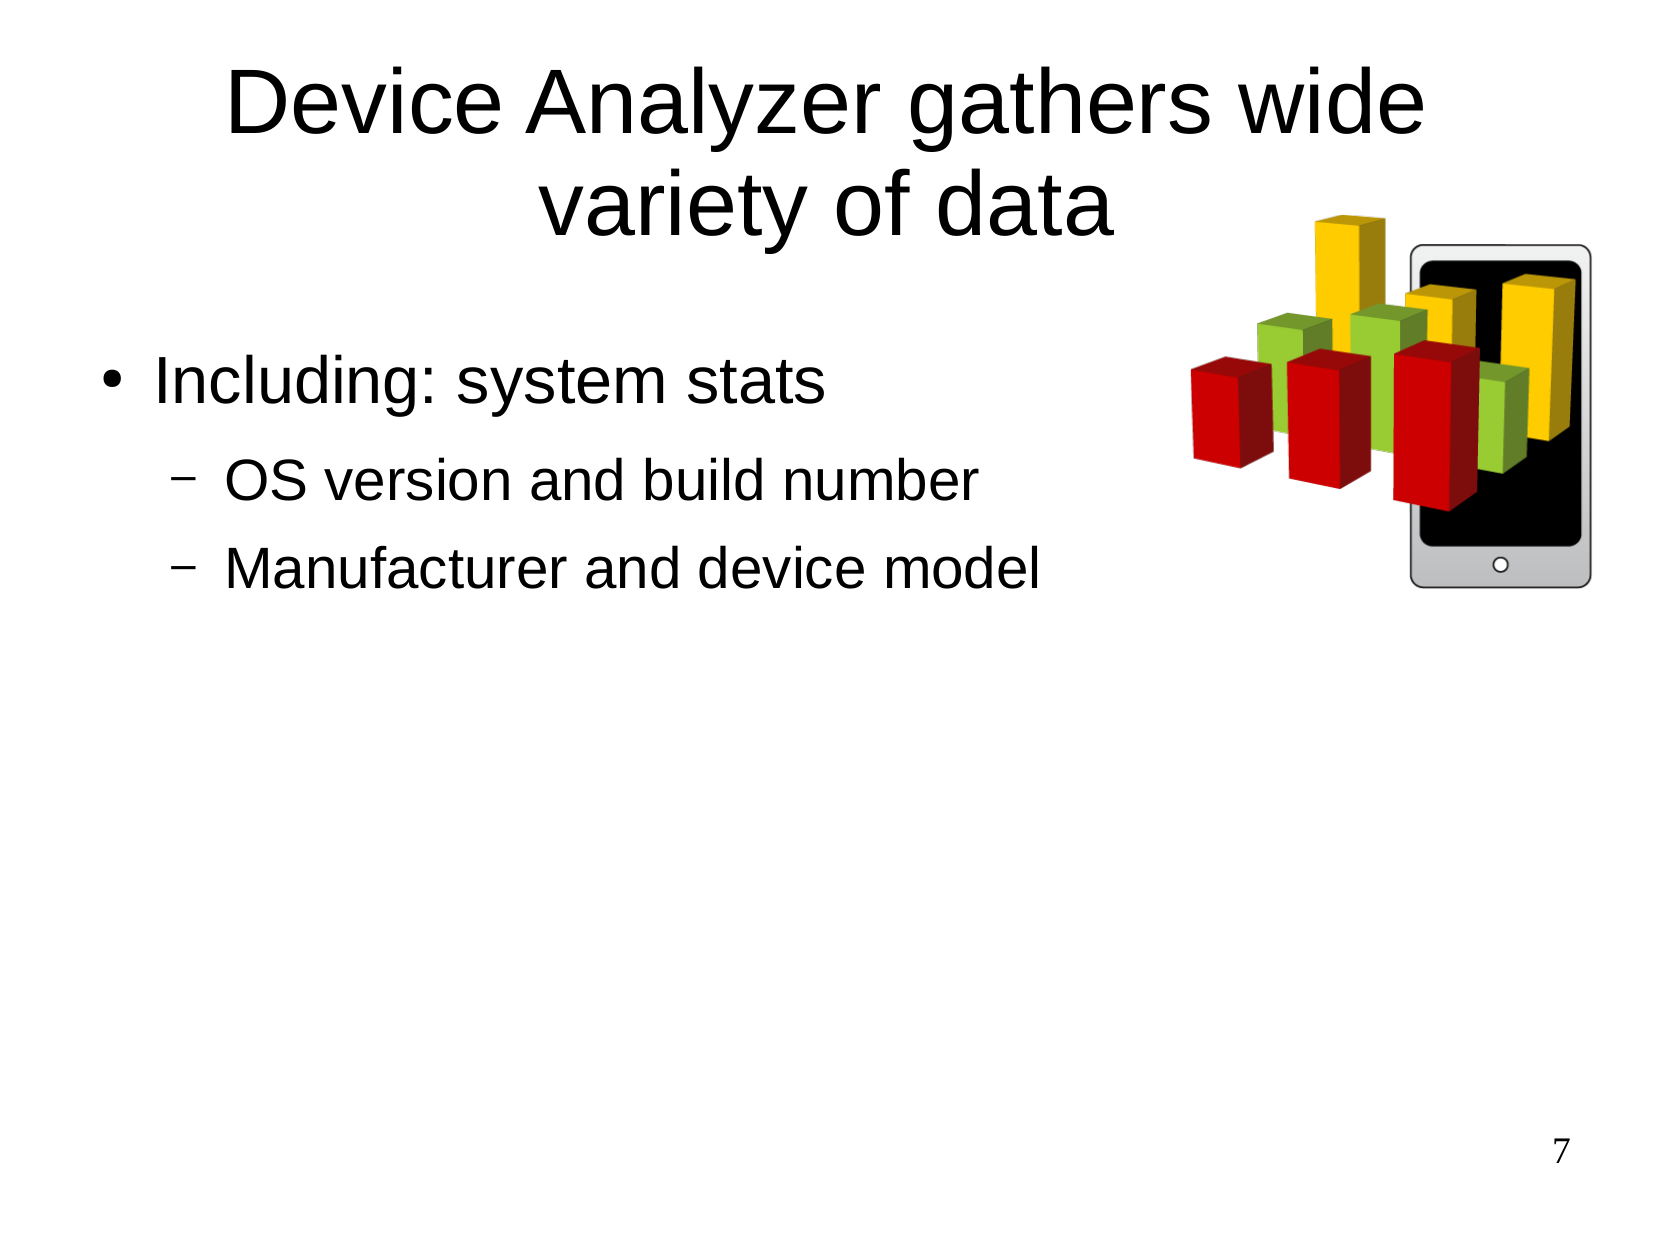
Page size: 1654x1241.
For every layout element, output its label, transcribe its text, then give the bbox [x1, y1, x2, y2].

list Including: system stats OS version and build number Manufacturer and device model [82, 343, 1571, 1213]
title Device Analyzer gathers wide variety of data [82, 49, 1571, 257]
picture [1133, 144, 1651, 662]
